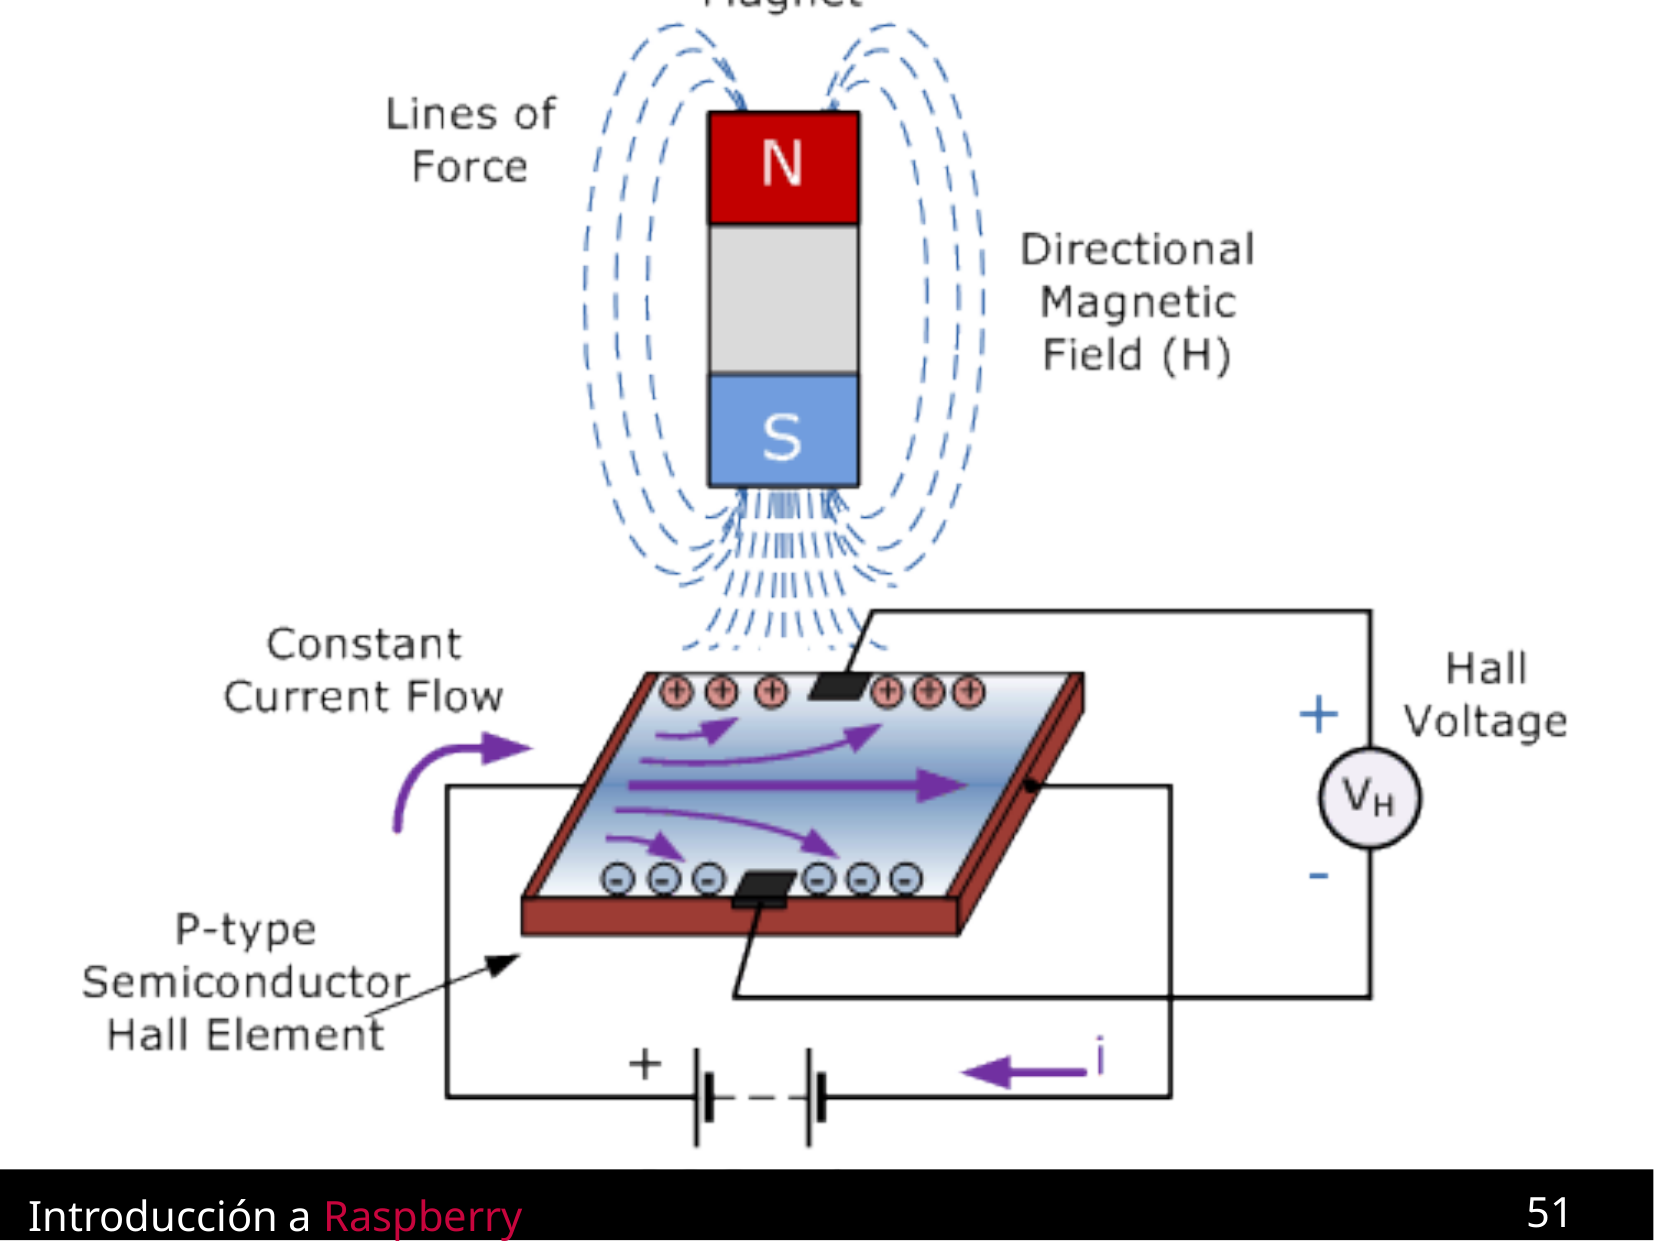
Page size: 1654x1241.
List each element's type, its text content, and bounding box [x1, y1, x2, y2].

picture [82, 0, 1571, 1169]
text_box Introducción a Raspberry Pi [13, 1179, 556, 1241]
text_box <number> [1521, 1175, 1654, 1241]
text_box [0, 0, 1654, 1241]
